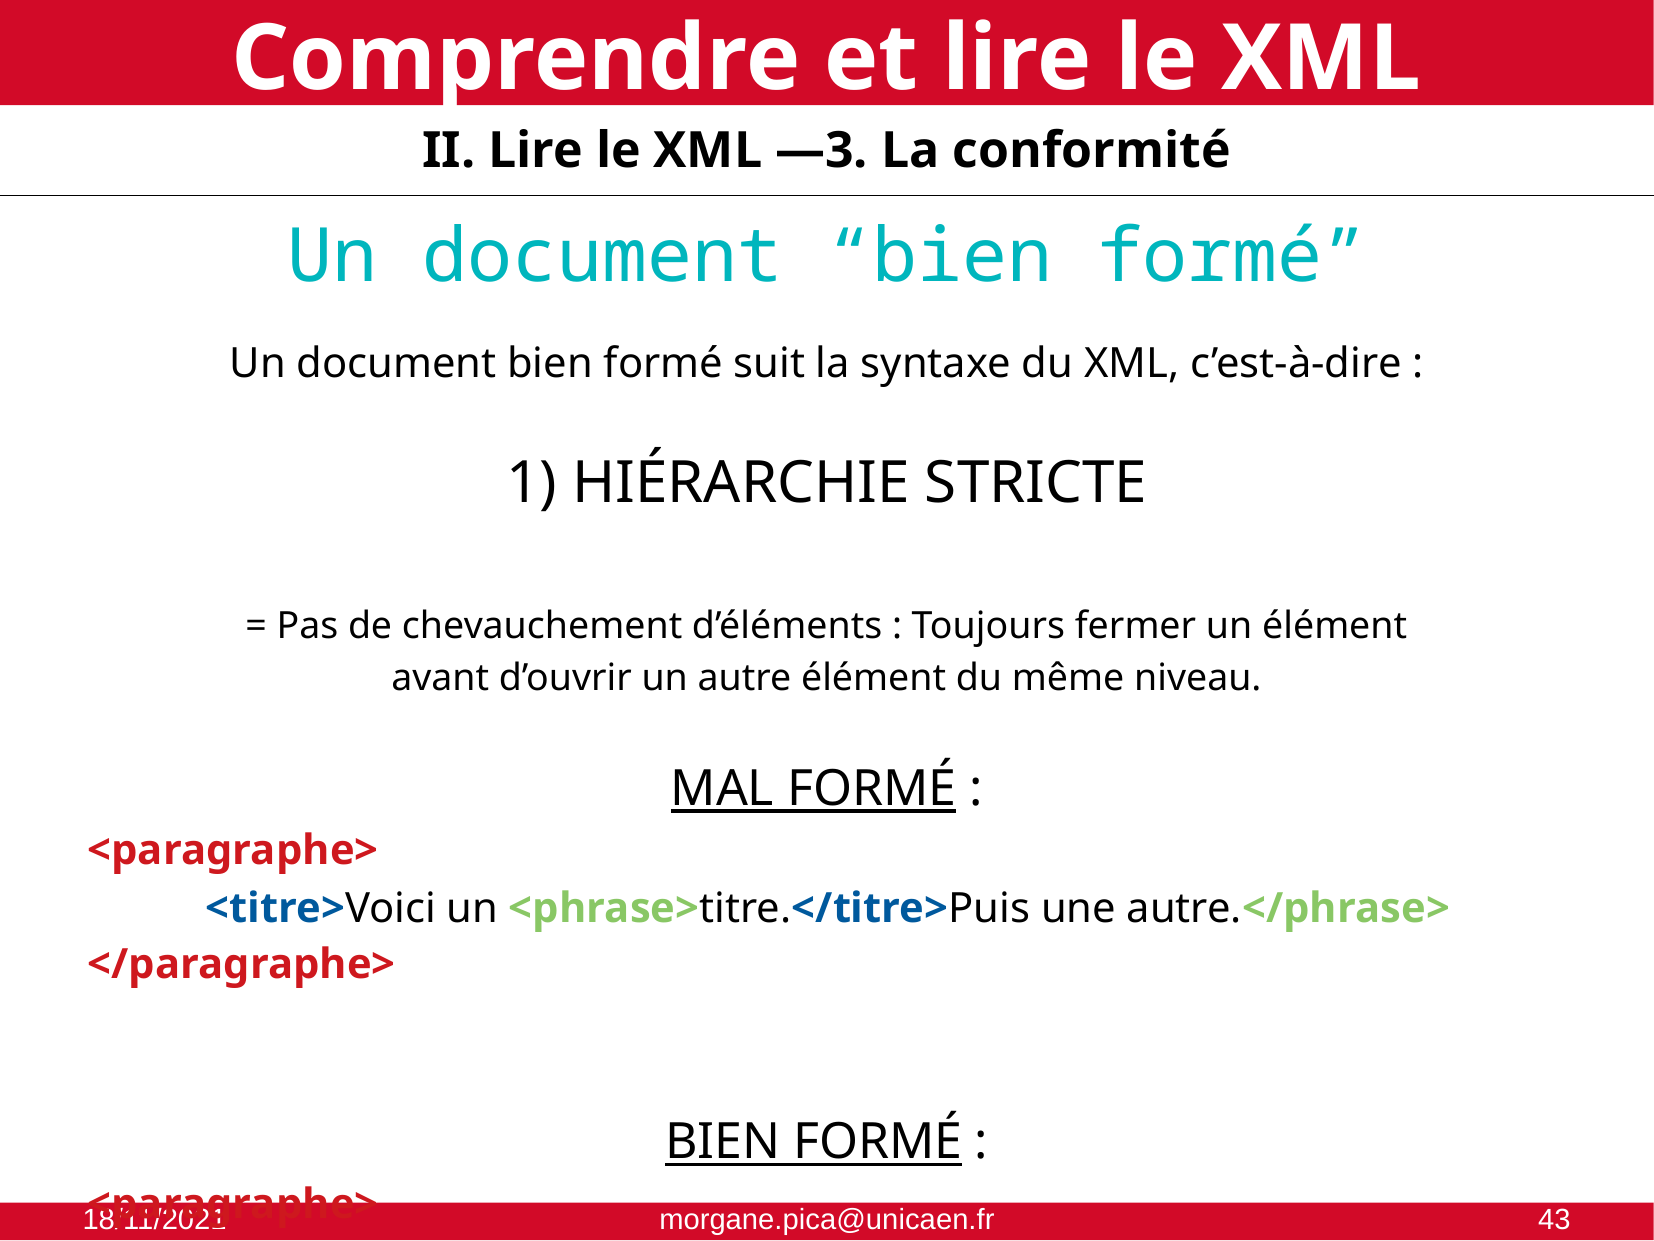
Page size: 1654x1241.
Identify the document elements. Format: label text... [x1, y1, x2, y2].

title II. Lire le XML —3. La conformité [0, 106, 1654, 191]
title Comprendre et lire le XML [0, 0, 1654, 106]
text_box Un document bien formé suit la syntaxe du XML, c’est-à-dire : 1) HIÉRARCHIE STRICTE = Pas de chevauchement d’éléments : Toujours fermer un élément avant d’ouvrir un autre élément du même niveau. MAL FORMÉ : <paragraphe> <titre>Voici un <phrase>titre.</titre>Puis une autre.</phrase> </paragraphe> BIEN FORMÉ : <paragraphe> <titre>Voici un titre.</titre><phrase>Puis une autre.</phrase> </paragraphe> [72, 325, 1581, 1174]
text_box Un document “bien formé” [161, 193, 1493, 284]
